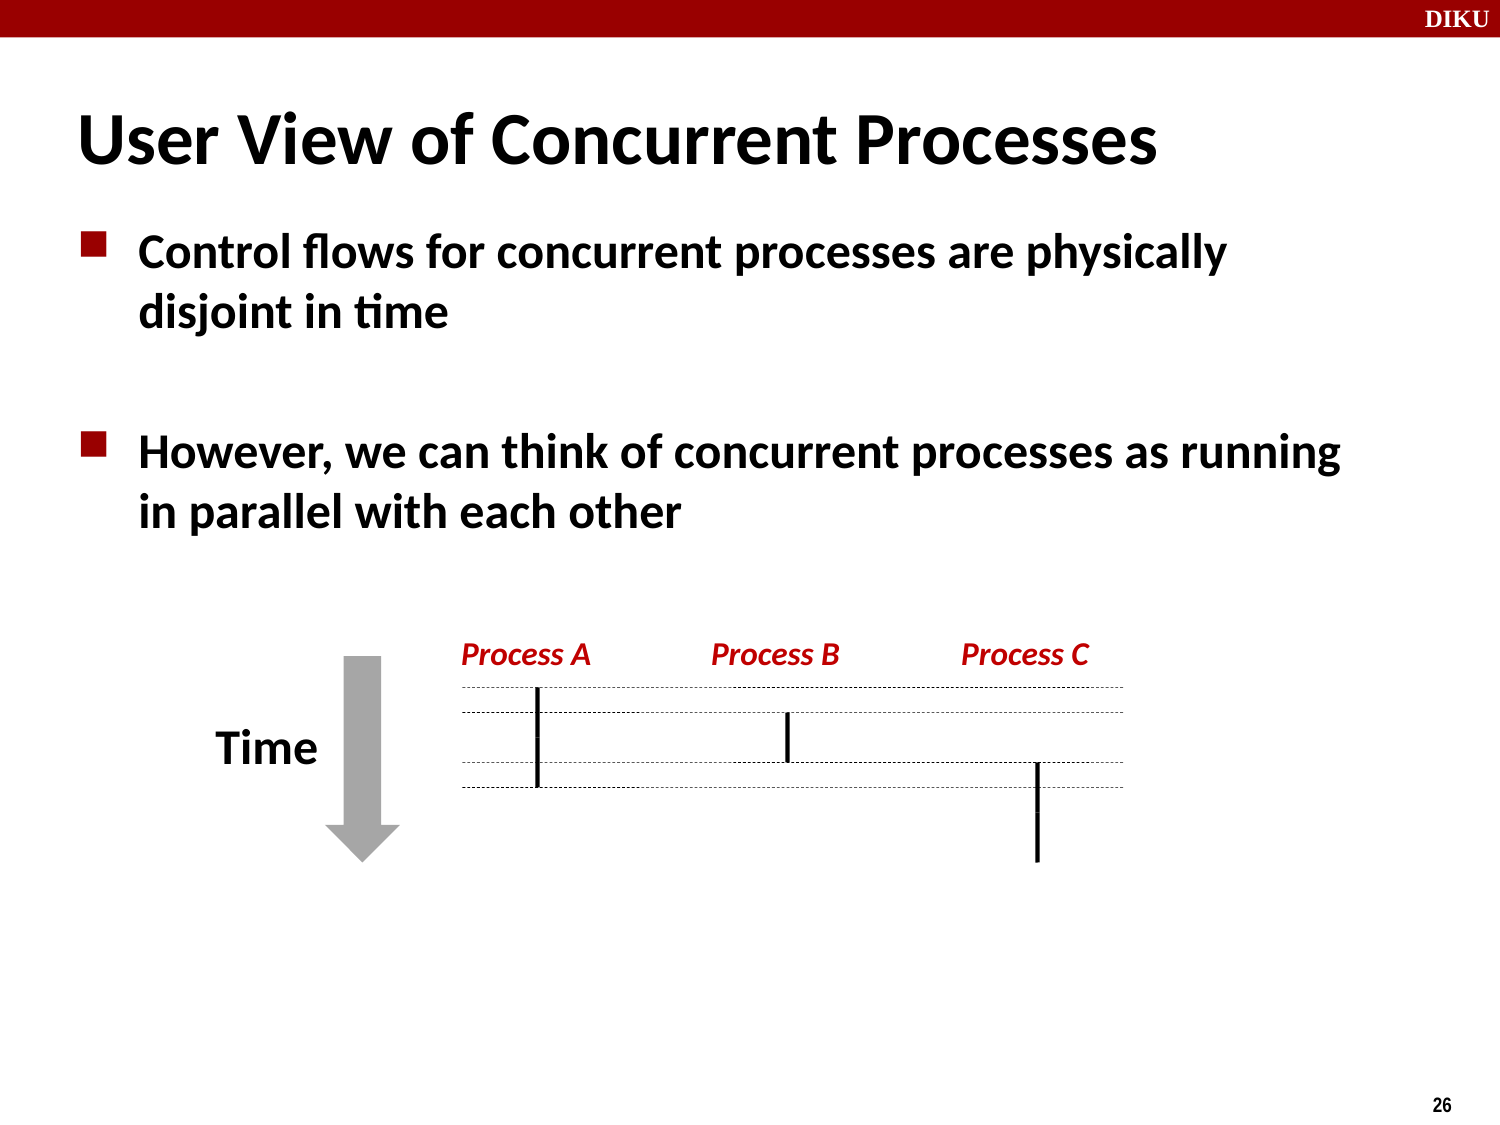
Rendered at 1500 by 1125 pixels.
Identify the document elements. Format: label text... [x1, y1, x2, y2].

text_box Process A [446, 624, 607, 680]
text_box Process C [946, 624, 1104, 680]
text_box Time [200, 707, 334, 783]
text_box Process B [696, 624, 856, 680]
text_box User View of Concurrent Processes [62, 87, 1450, 182]
text_box Control flows for concurrent processes are physically disjoint in time However, we can think of concurrent processes as running in parallel with each other [67, 210, 1363, 538]
text_box [324, 656, 400, 863]
